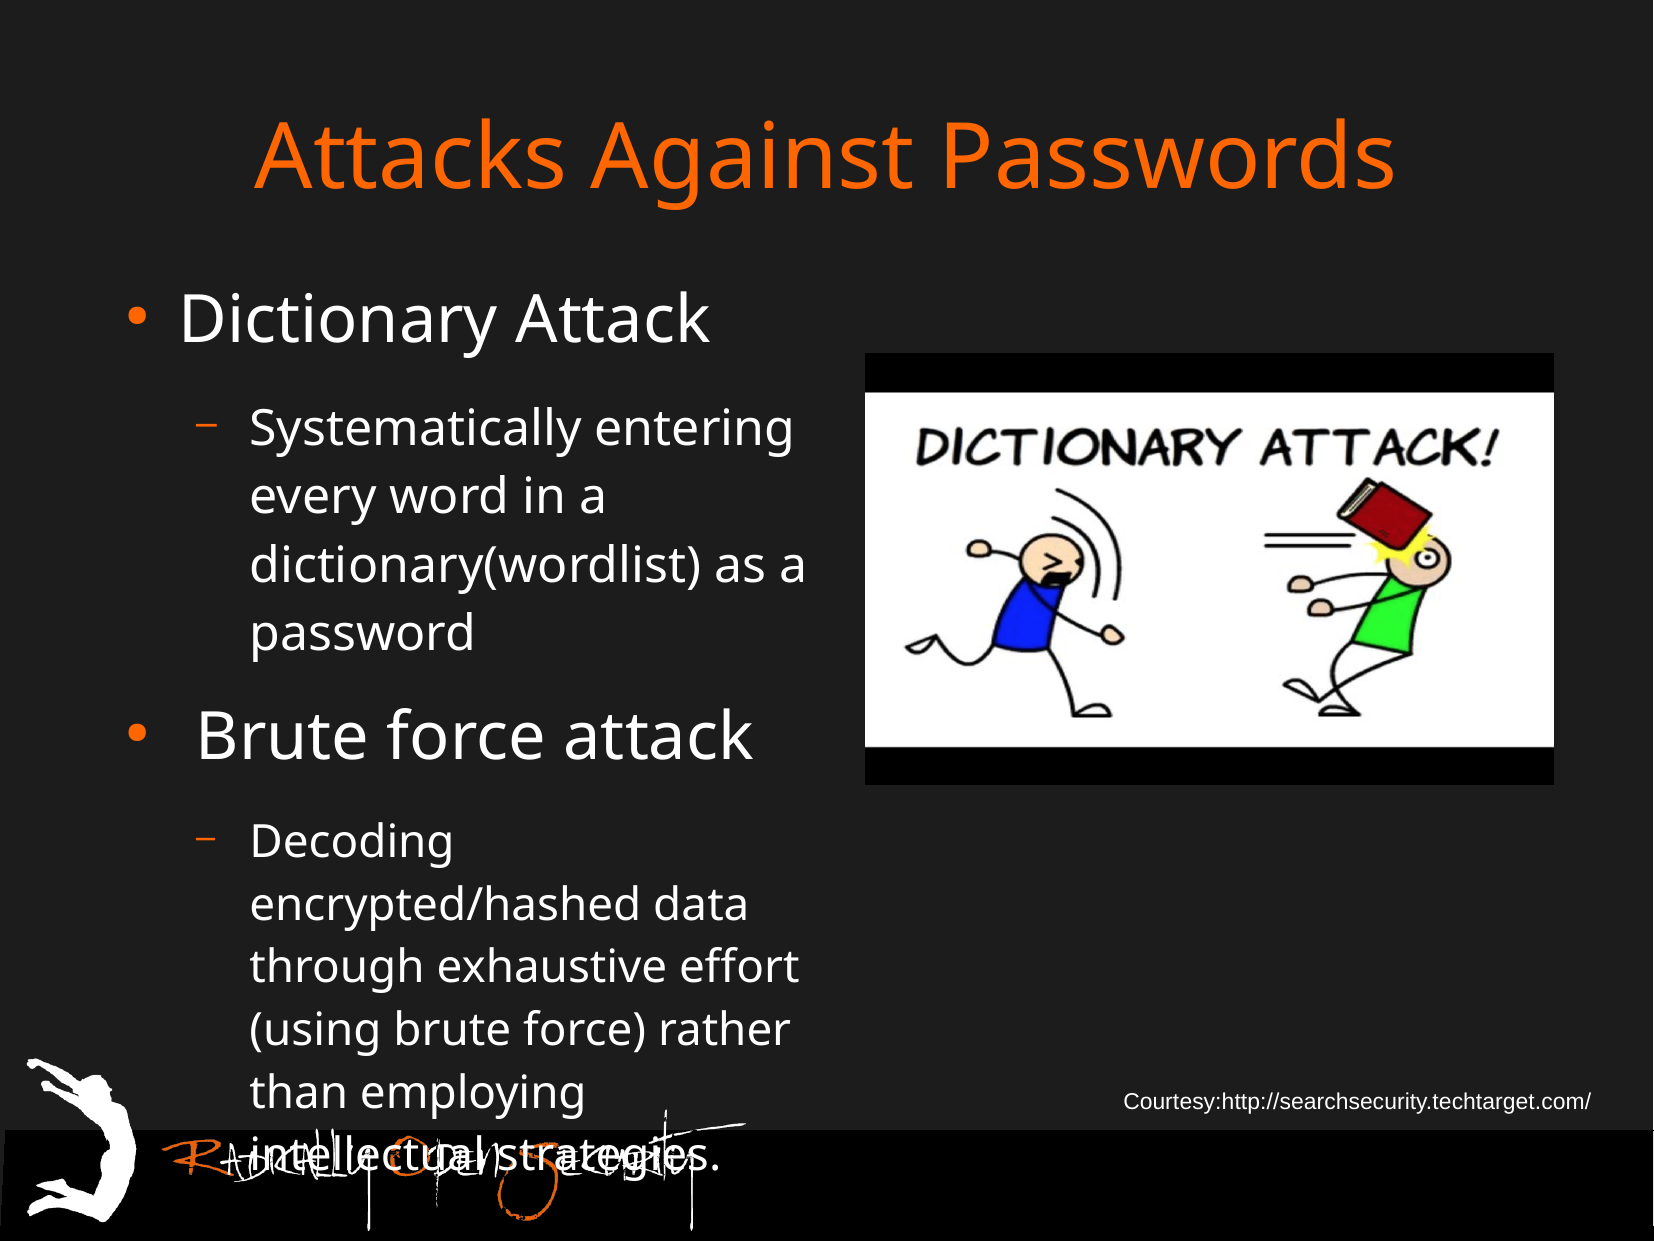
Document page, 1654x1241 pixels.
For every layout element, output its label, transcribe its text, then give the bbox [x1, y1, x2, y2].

text_box Courtesy:http://searchsecurity.techtarget.com/ [1108, 1081, 1642, 1124]
picture [0, 1022, 778, 1241]
title Attacks Against Passwords [82, 49, 1571, 257]
list Dictionary Attack Systematically entering every word in a dictionary(wordlist) as a password Brute force attack Decoding encrypted/hashed data through exhaustive effort (using brute force) rather than employing intellectual strategies. [107, 271, 824, 1109]
picture [865, 353, 1554, 785]
